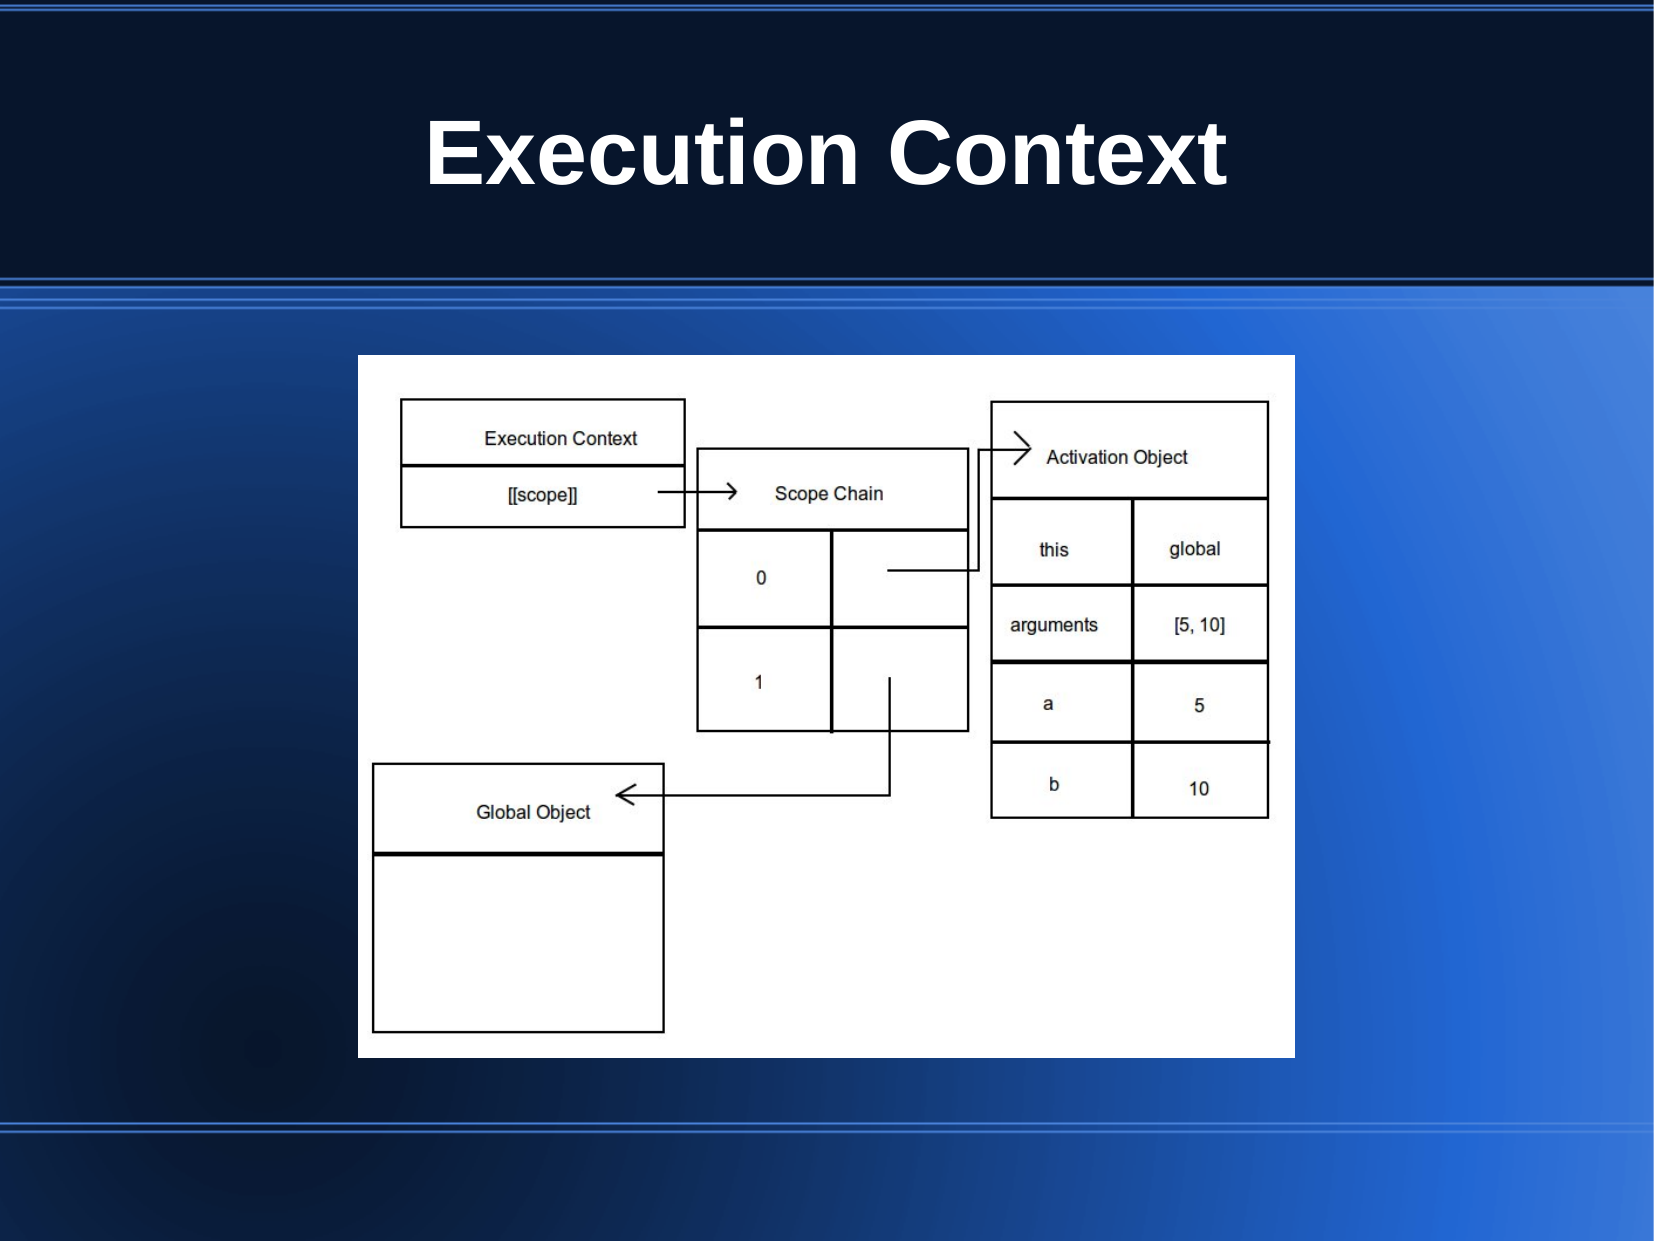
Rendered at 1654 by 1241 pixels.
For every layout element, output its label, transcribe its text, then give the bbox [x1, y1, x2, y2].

title Execution Context [82, 49, 1571, 257]
picture [0, 0, 1654, 1241]
